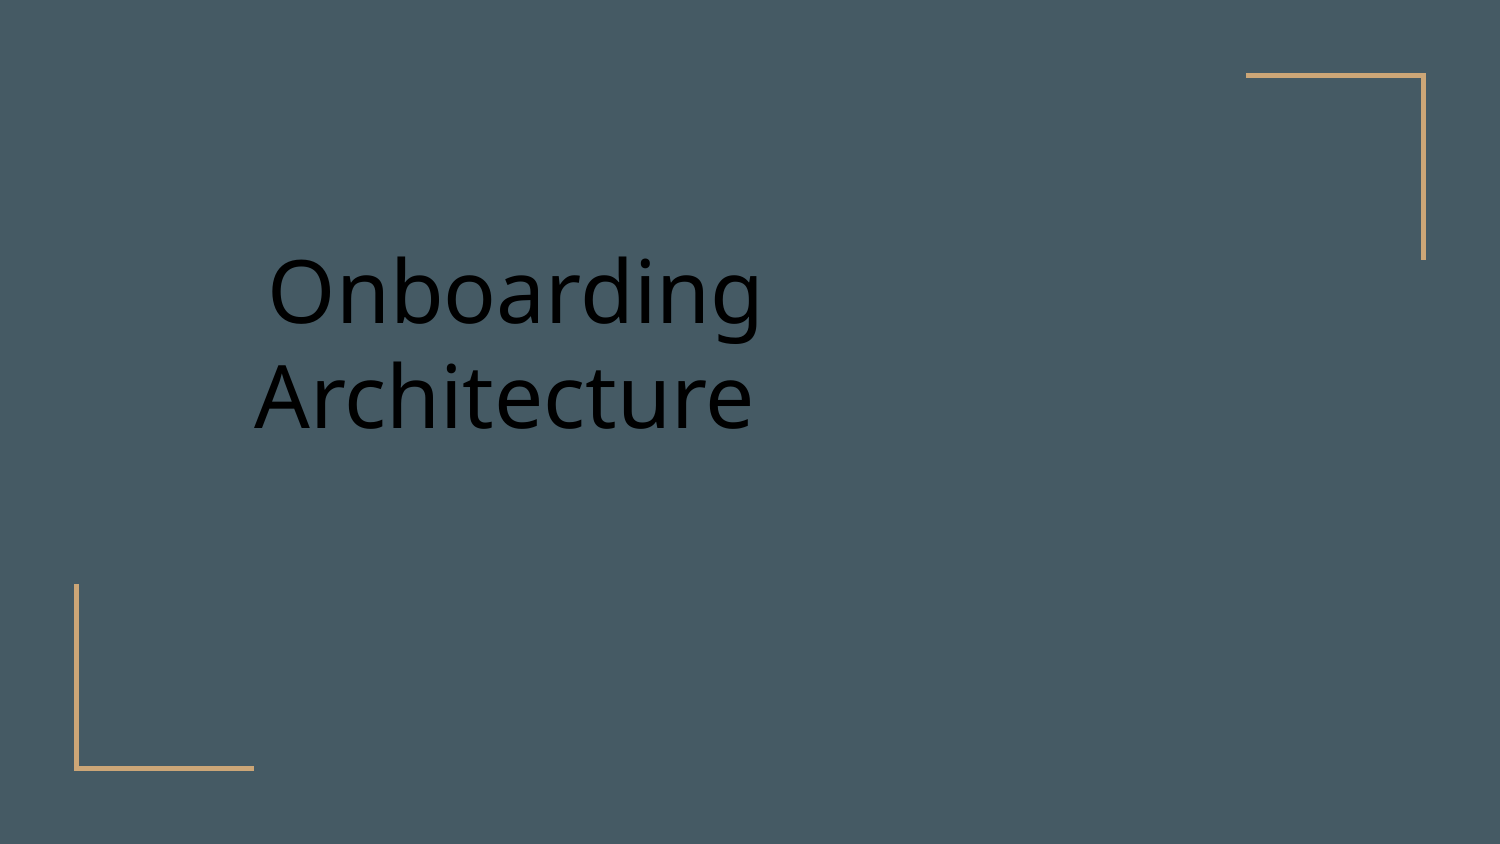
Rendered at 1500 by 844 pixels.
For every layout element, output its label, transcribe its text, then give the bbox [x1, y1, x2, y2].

text_box Onboarding Architecture [119, 216, 890, 466]
